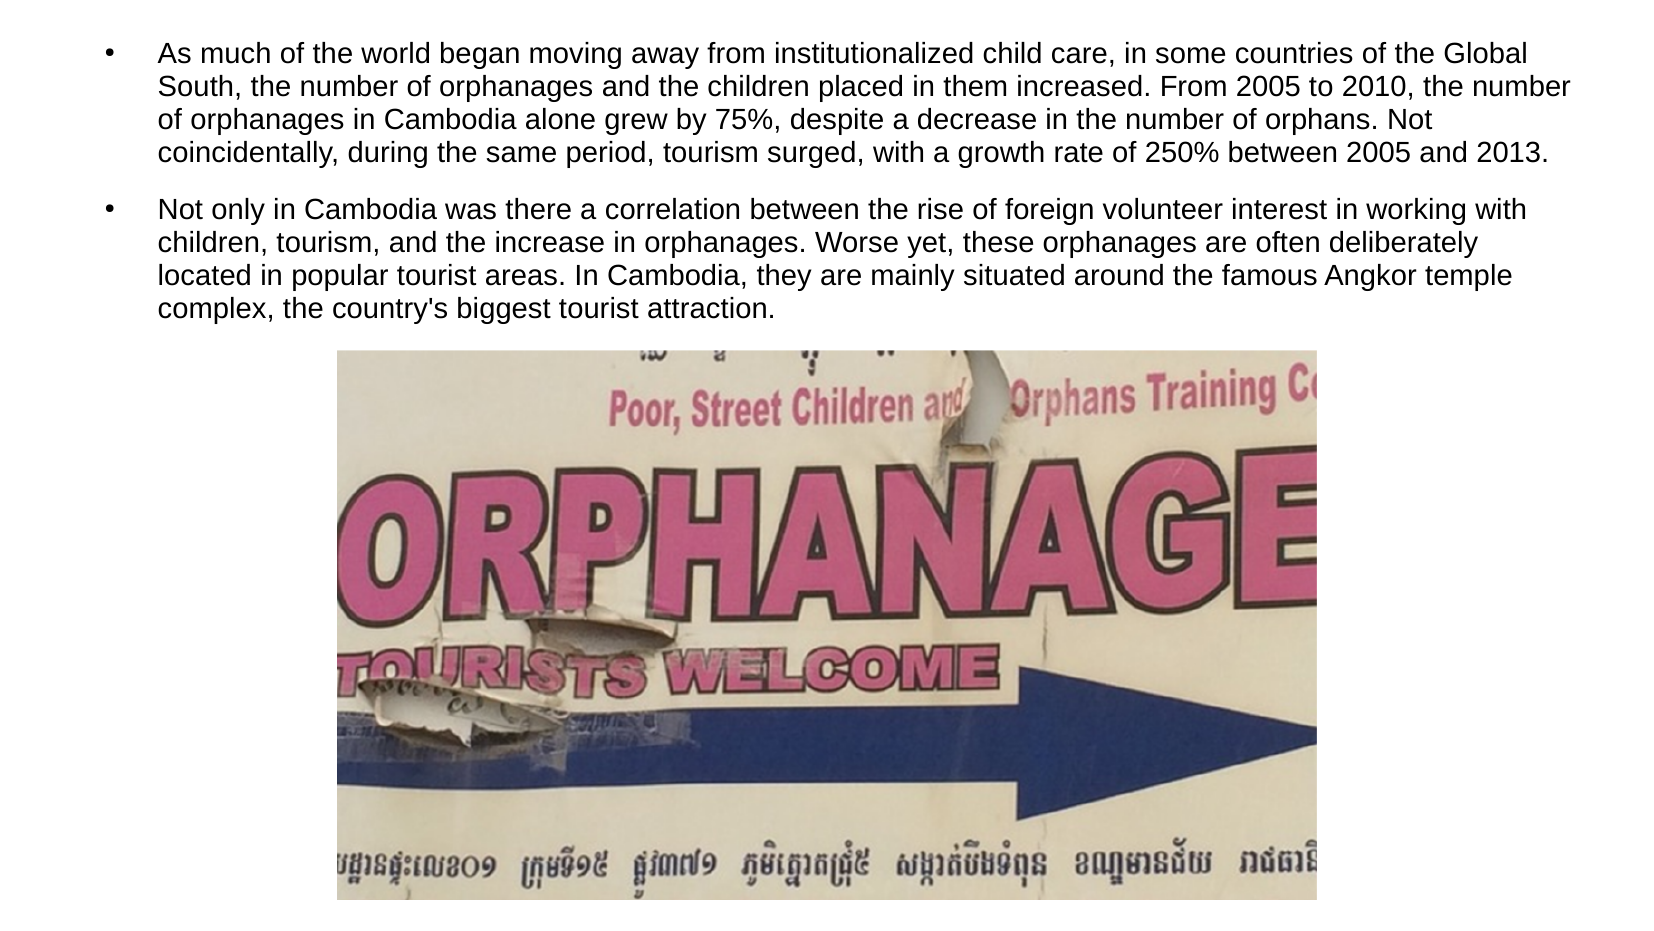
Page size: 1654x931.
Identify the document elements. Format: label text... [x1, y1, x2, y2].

picture [337, 349, 1317, 901]
list As much of the world began moving away from institutionalized child care, in some countries of the Global South, the number of orphanages and the children placed in them increased. From 2005 to 2010, the number of orphanages in Cambodia alone grew by 75%, despite a decrease in the number of orphans. Not coincidentally, during the same period, tourism surged, with a growth rate of 250% between 2005 and 2013. Not only in Cambodia was there a correlation between the rise of foreign volunteer interest in working with children, tourism, and the increase in orphanages. Worse yet, these orphanages are often deliberately located in popular tourist areas. In Cambodia, they are mainly situated around the famous Angkor temple complex, the country's biggest tourist attraction. [86, 37, 1576, 577]
